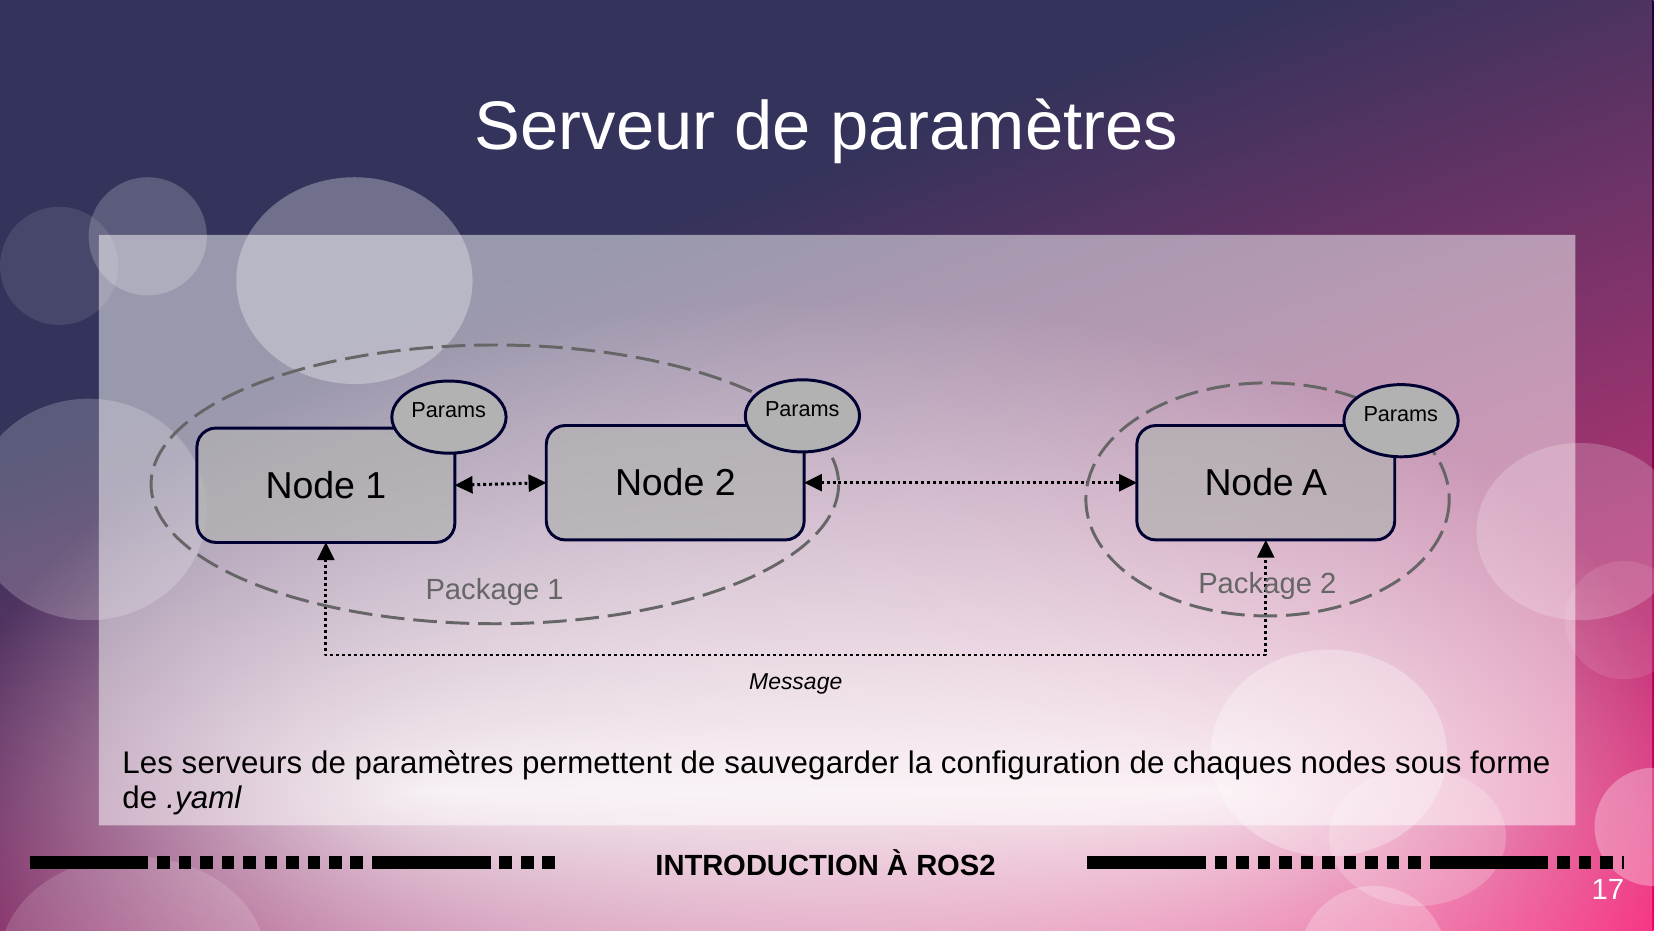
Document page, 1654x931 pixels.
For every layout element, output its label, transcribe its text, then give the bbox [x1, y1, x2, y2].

text_box Package 2 [1085, 382, 1450, 616]
title Serveur de paramètres [88, 44, 1565, 207]
text_box Params [391, 381, 507, 454]
text_box Node 1 [196, 428, 455, 543]
list Les serveurs de paramètres permettent de sauvegarder la configuration de chaques nodes sous forme de .yaml [98, 234, 1576, 826]
text_box Params [1343, 384, 1459, 457]
text_box Params [745, 379, 860, 452]
text_box Package 1 [151, 345, 839, 624]
